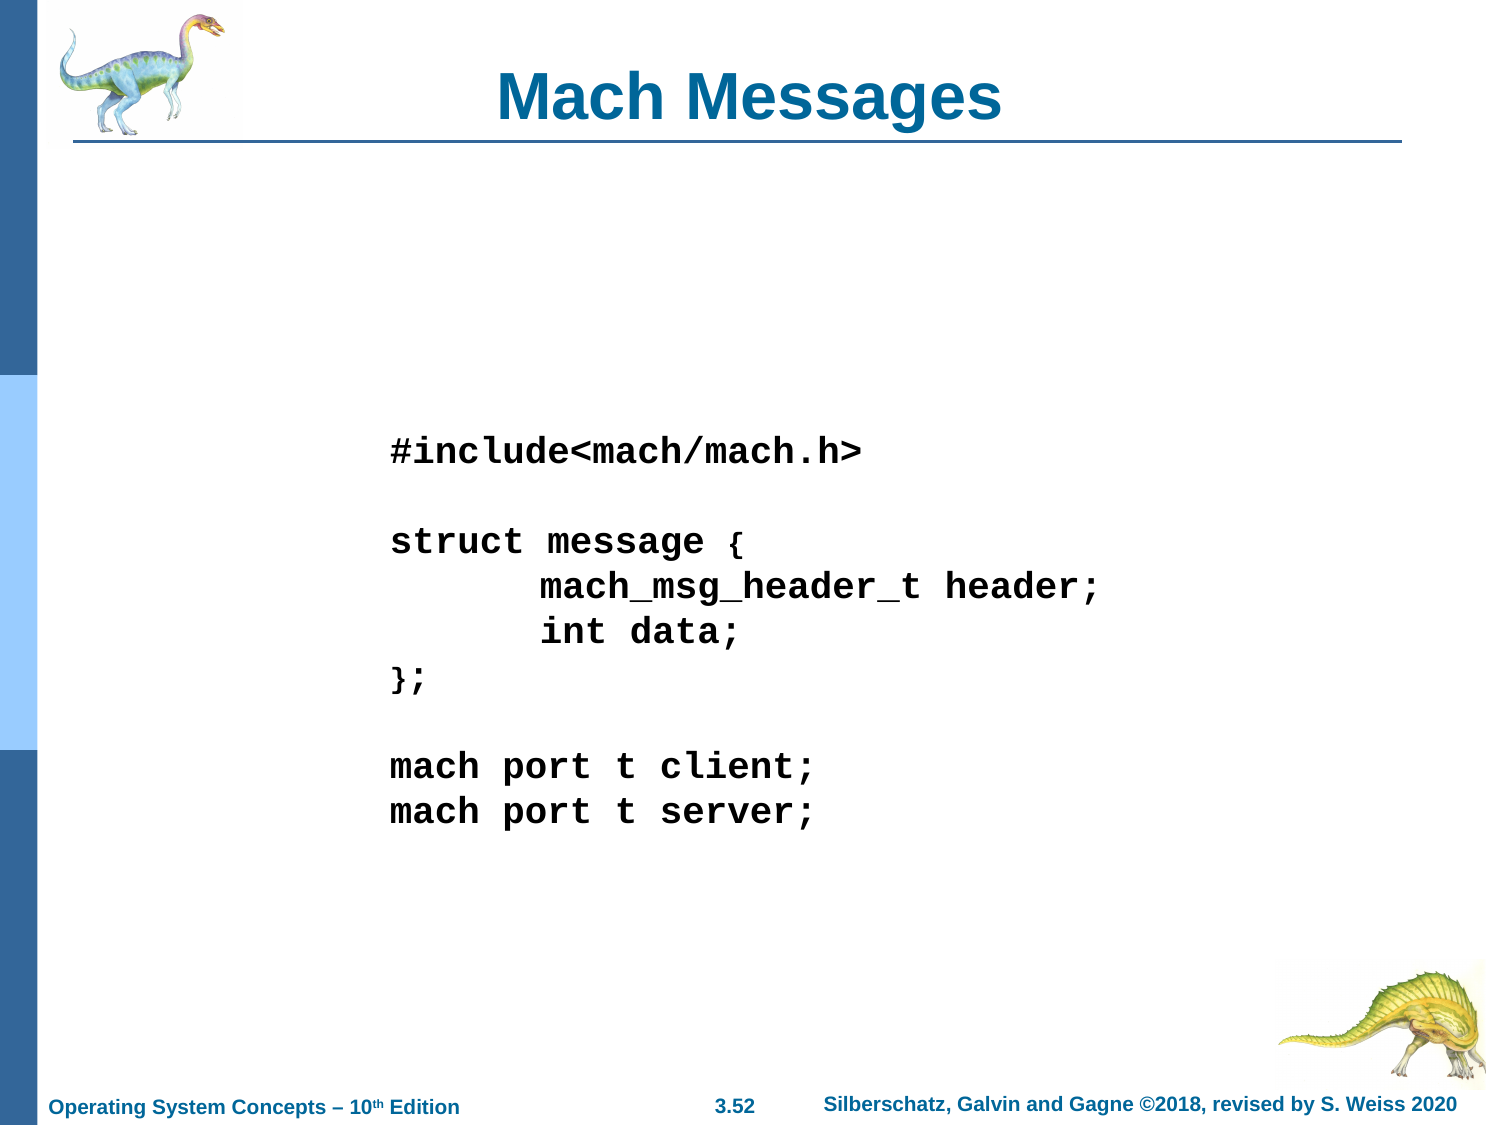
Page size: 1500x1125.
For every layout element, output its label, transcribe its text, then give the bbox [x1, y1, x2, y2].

picture [1275, 959, 1486, 1090]
picture [46, 0, 243, 149]
title Mach Messages [75, 45, 1426, 141]
text_box #include<mach/mach.h> struct message { mach_msg_header_t header; int data; }; mach port t client; mach port t server; [375, 418, 1126, 884]
picture [1140, 1096, 1148, 1101]
